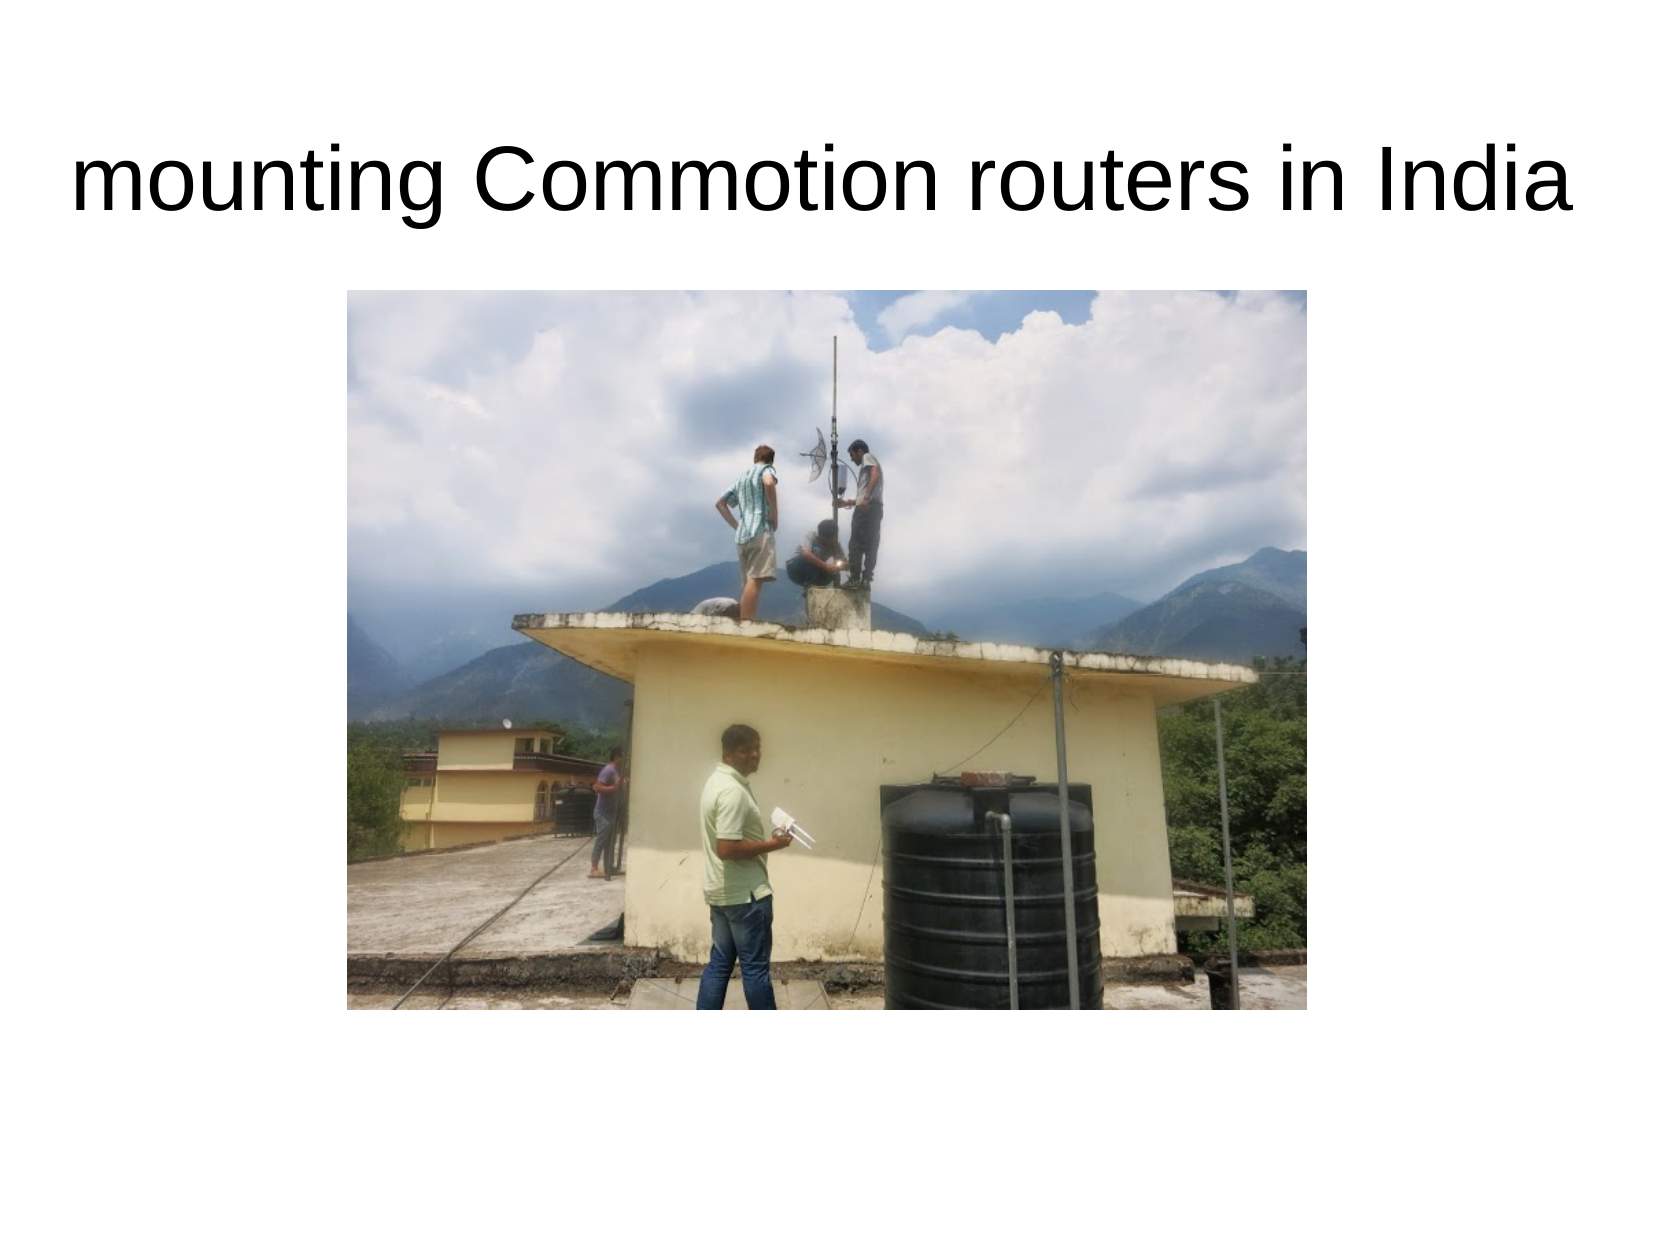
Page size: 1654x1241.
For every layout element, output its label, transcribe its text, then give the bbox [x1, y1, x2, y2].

title mounting Commotion routers in India [45, 75, 1601, 283]
picture [347, 290, 1307, 1010]
